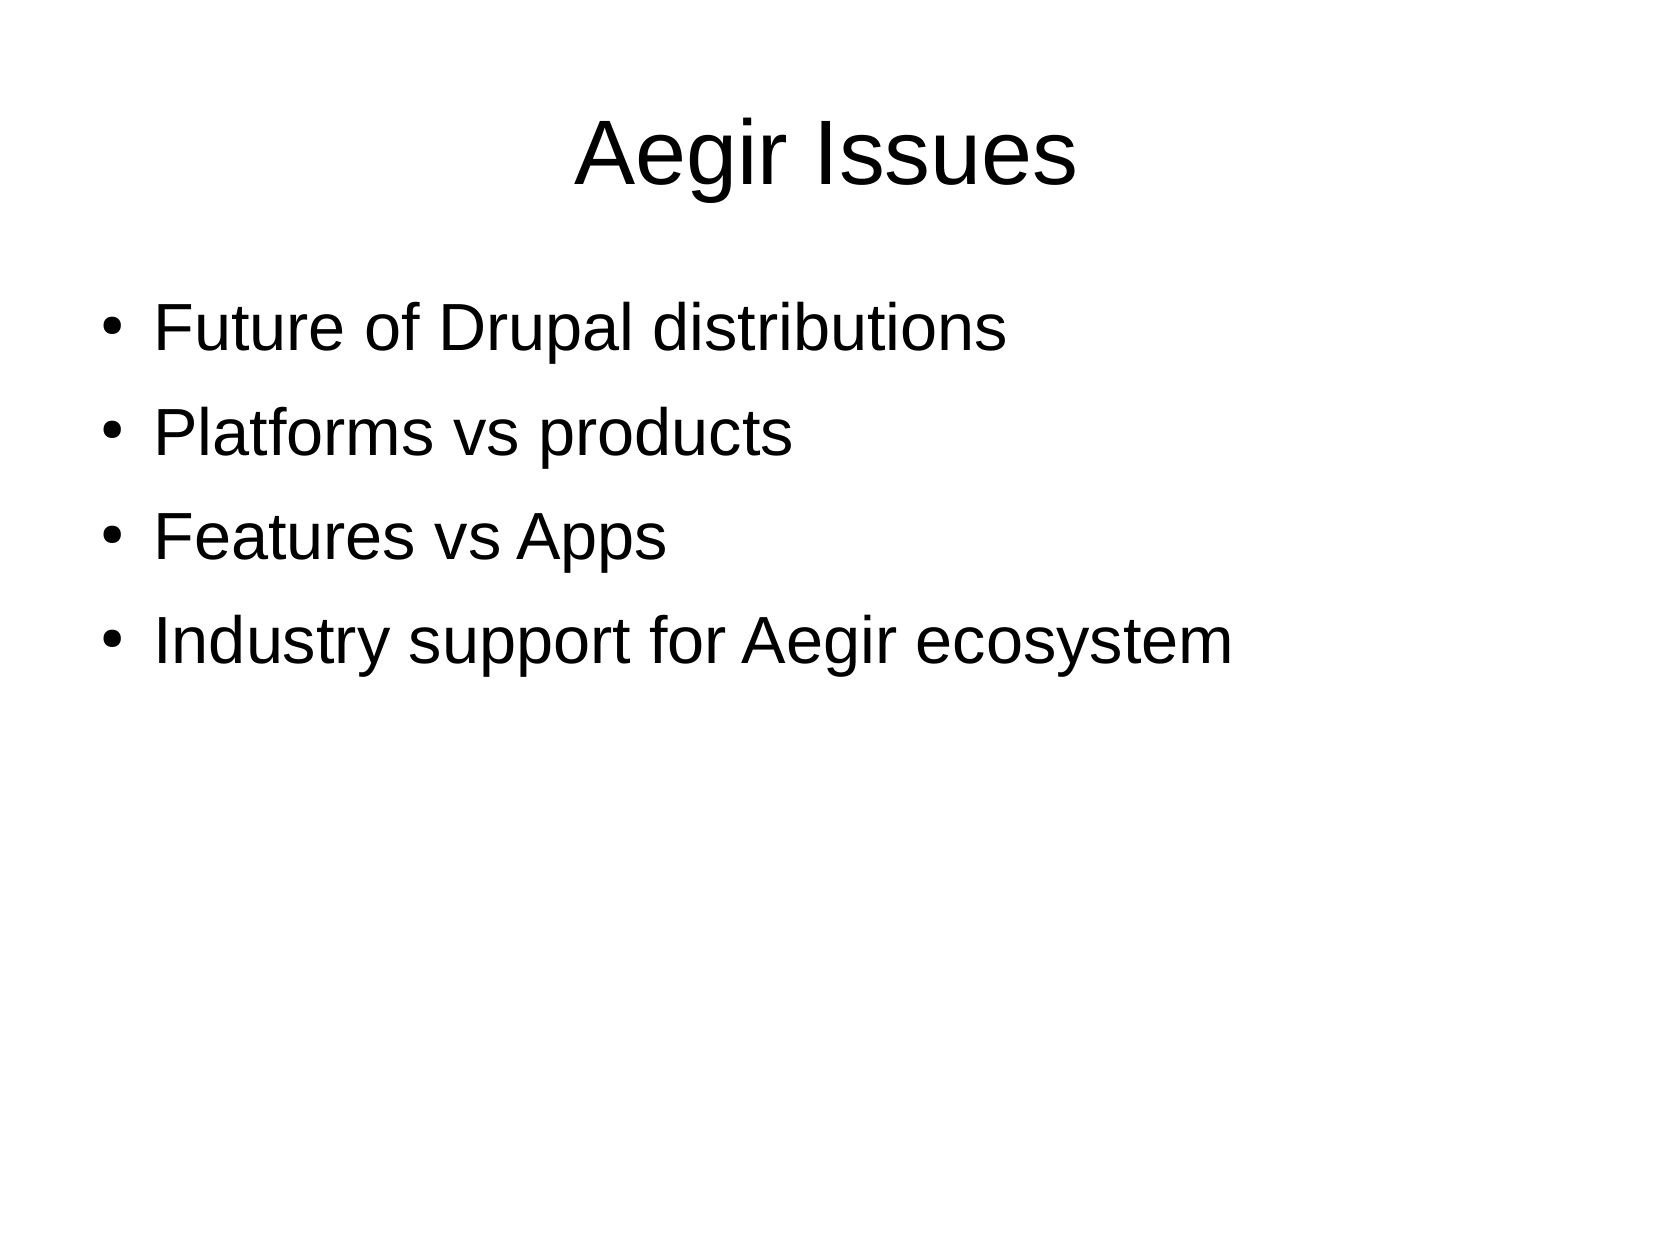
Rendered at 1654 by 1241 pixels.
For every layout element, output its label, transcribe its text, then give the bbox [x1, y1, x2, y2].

list Future of Drupal distributions Platforms vs products Features vs Apps Industry support for Aegir ecosystem [82, 290, 1571, 1109]
title Aegir Issues [82, 56, 1571, 250]
